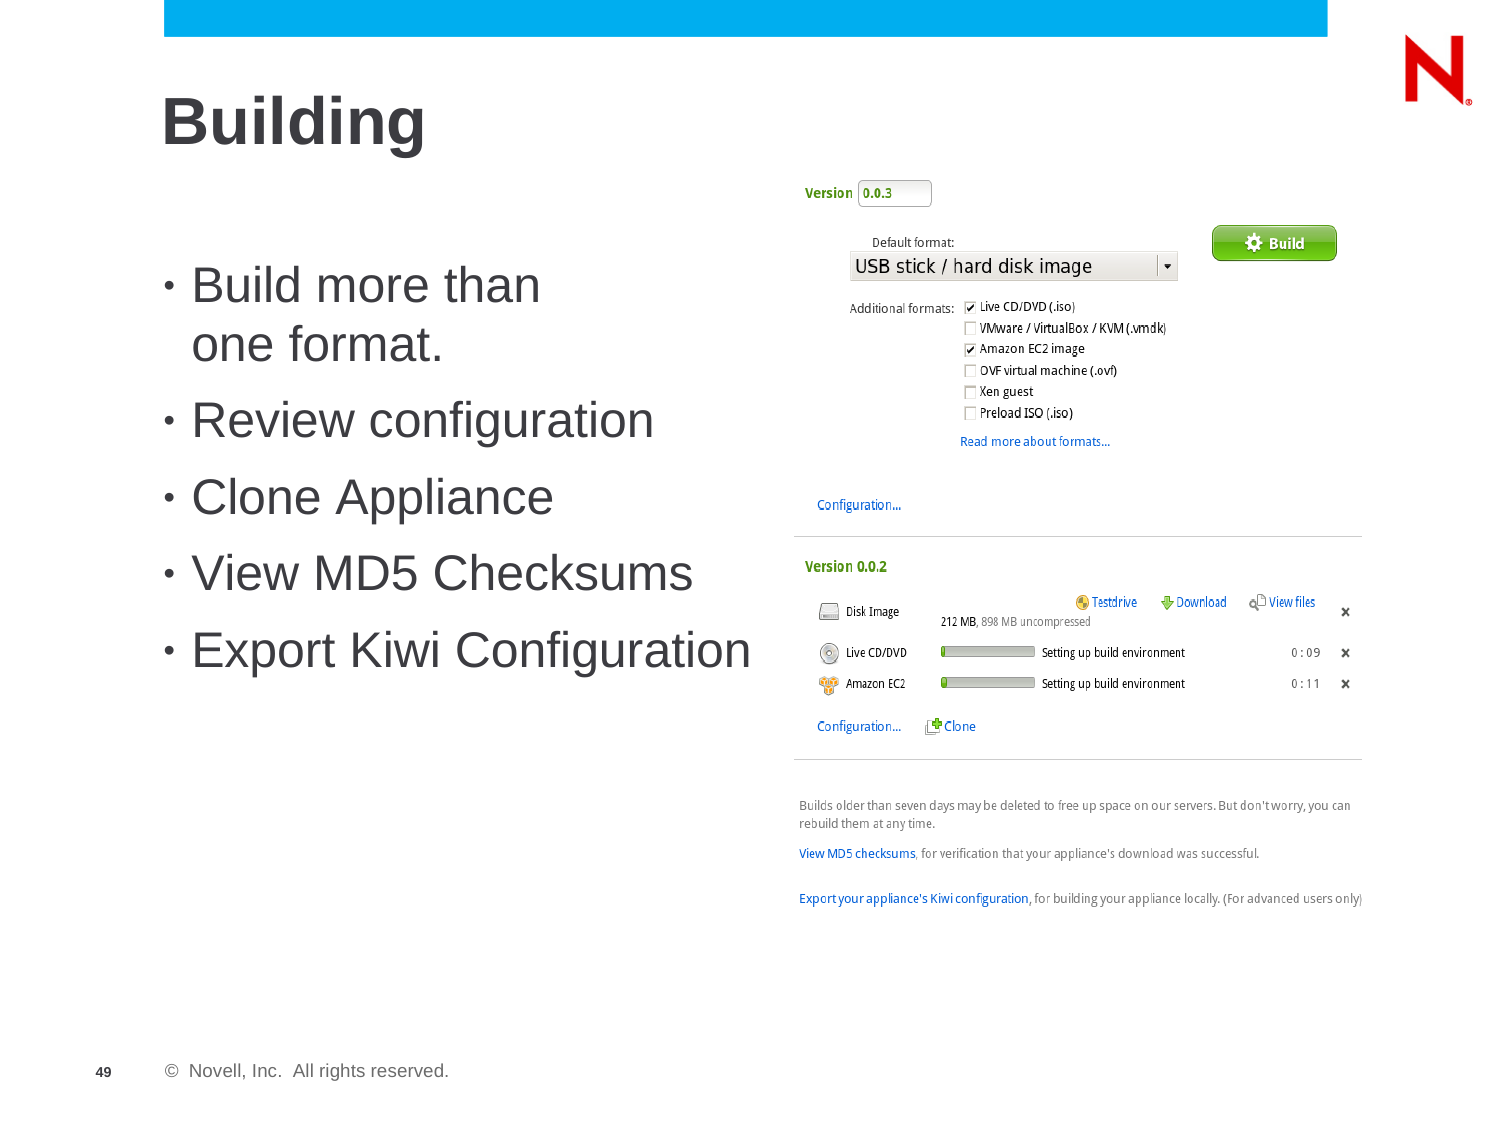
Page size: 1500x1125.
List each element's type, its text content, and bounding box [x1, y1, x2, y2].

list Build more than one format. Review configuration Clone Appliance View MD5 Checksums Export Kiwi Configuration [163, 254, 1404, 986]
picture [1403, 32, 1473, 107]
title Building [161, 41, 1383, 205]
picture [773, 174, 1400, 967]
